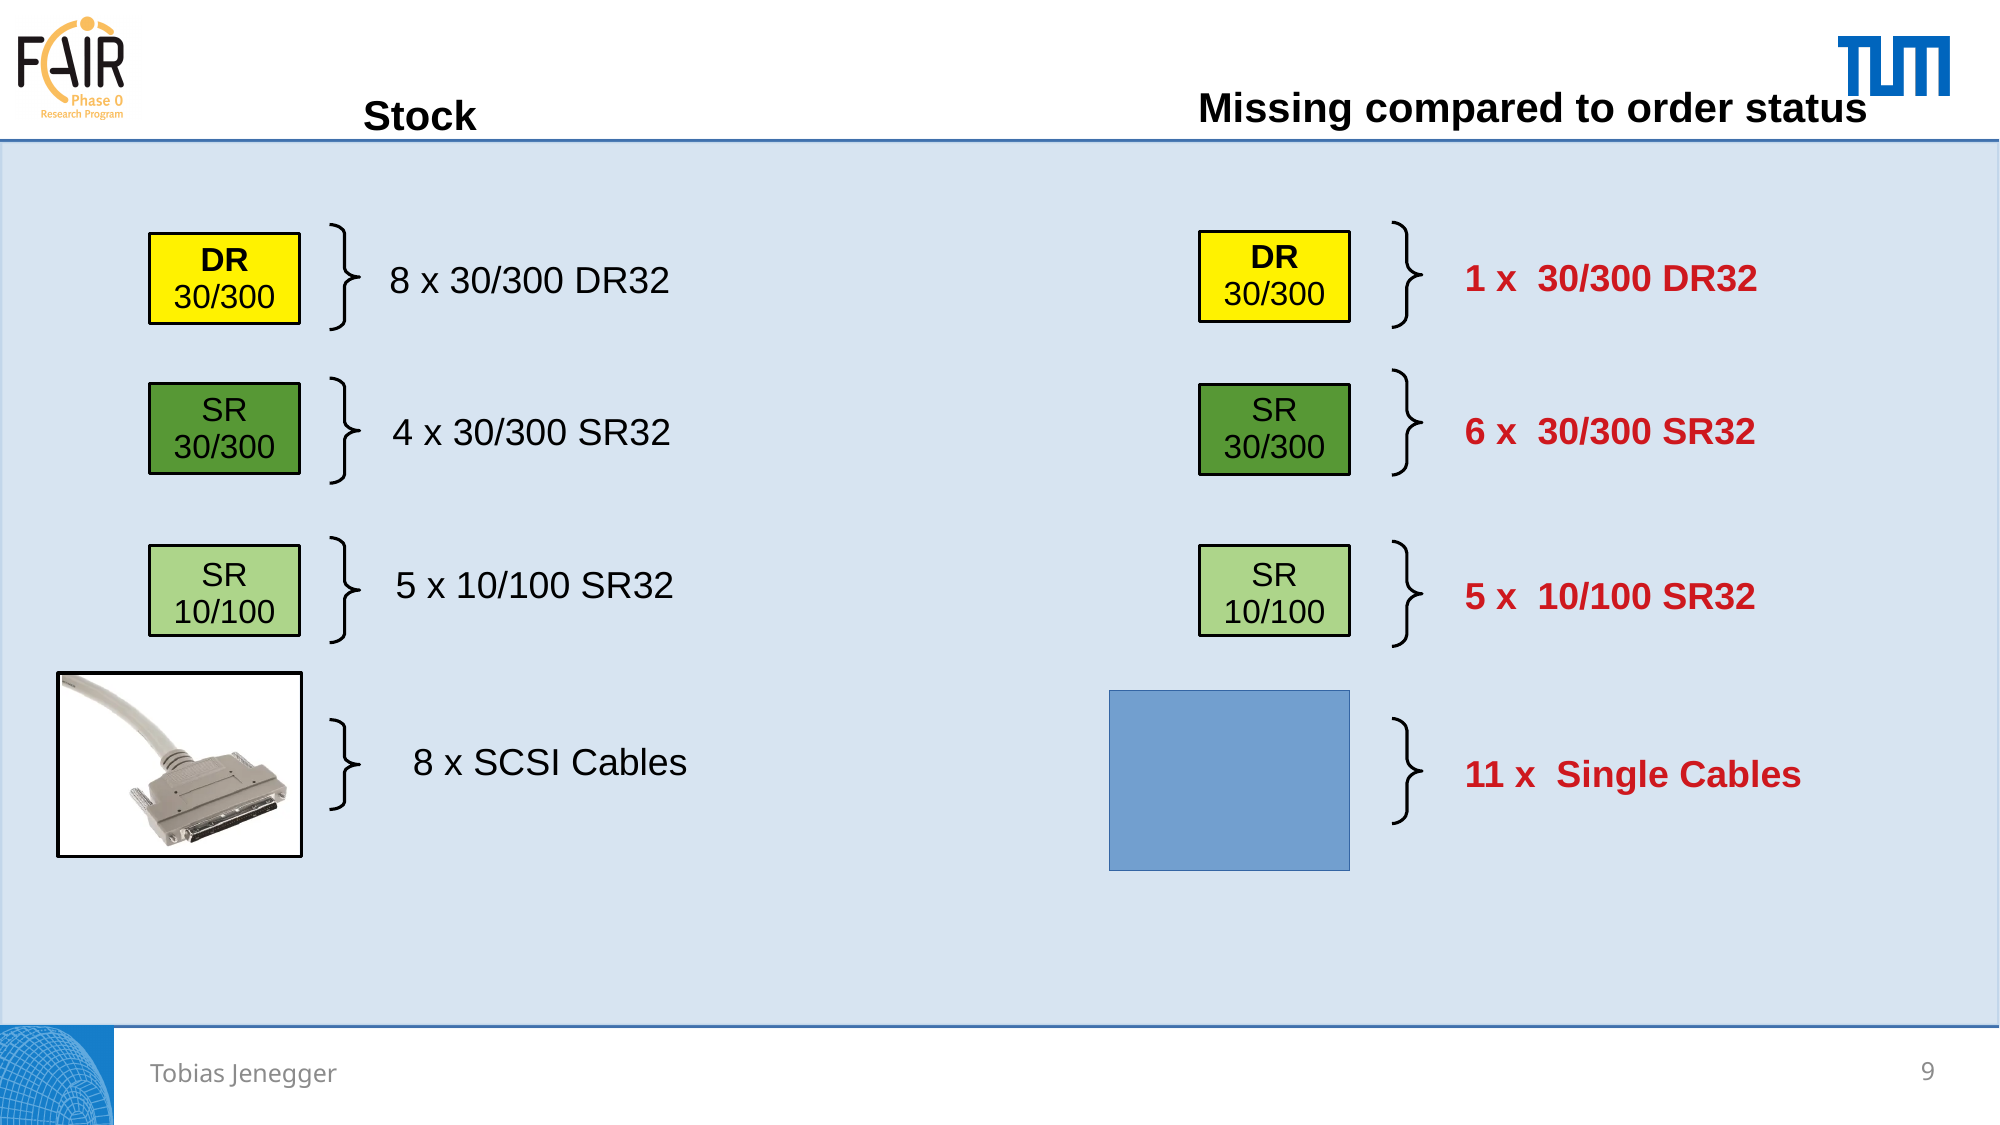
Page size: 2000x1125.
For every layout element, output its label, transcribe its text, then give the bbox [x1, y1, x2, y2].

text_box 5 x 10/100 SR32 [380, 557, 1071, 615]
text_box 8 x SCSI Cables [398, 734, 789, 810]
text_box [1109, 690, 1350, 871]
text_box [1199, 545, 1350, 549]
picture [59, 674, 300, 855]
text_box Stock [120, 85, 721, 147]
picture [15, 15, 142, 120]
text_box SR 30/300 [134, 383, 315, 525]
text_box Missing compared to order status [1183, 77, 1904, 186]
text_box DR 30/300 [134, 233, 315, 375]
text_box SR 30/300 [1184, 384, 1365, 526]
text_box SR 10/100 [1184, 549, 1365, 691]
text_box 6 x 30/300 SR32 [1439, 403, 1860, 460]
picture [0, 1025, 114, 1125]
picture [1838, 36, 1950, 96]
text_box SR 10/100 [134, 548, 315, 690]
text_box DR 30/300 [1184, 231, 1365, 373]
text_box 5 x 10/100 SR32 [1439, 568, 1860, 626]
text_box 1 x 30/300 DR32 [1439, 249, 1860, 307]
text_box 11 x Single Cables [1439, 745, 1860, 803]
text_box 8 x 30/300 DR32 [374, 251, 870, 309]
text_box 4 x 30/300 SR32 [377, 404, 858, 462]
